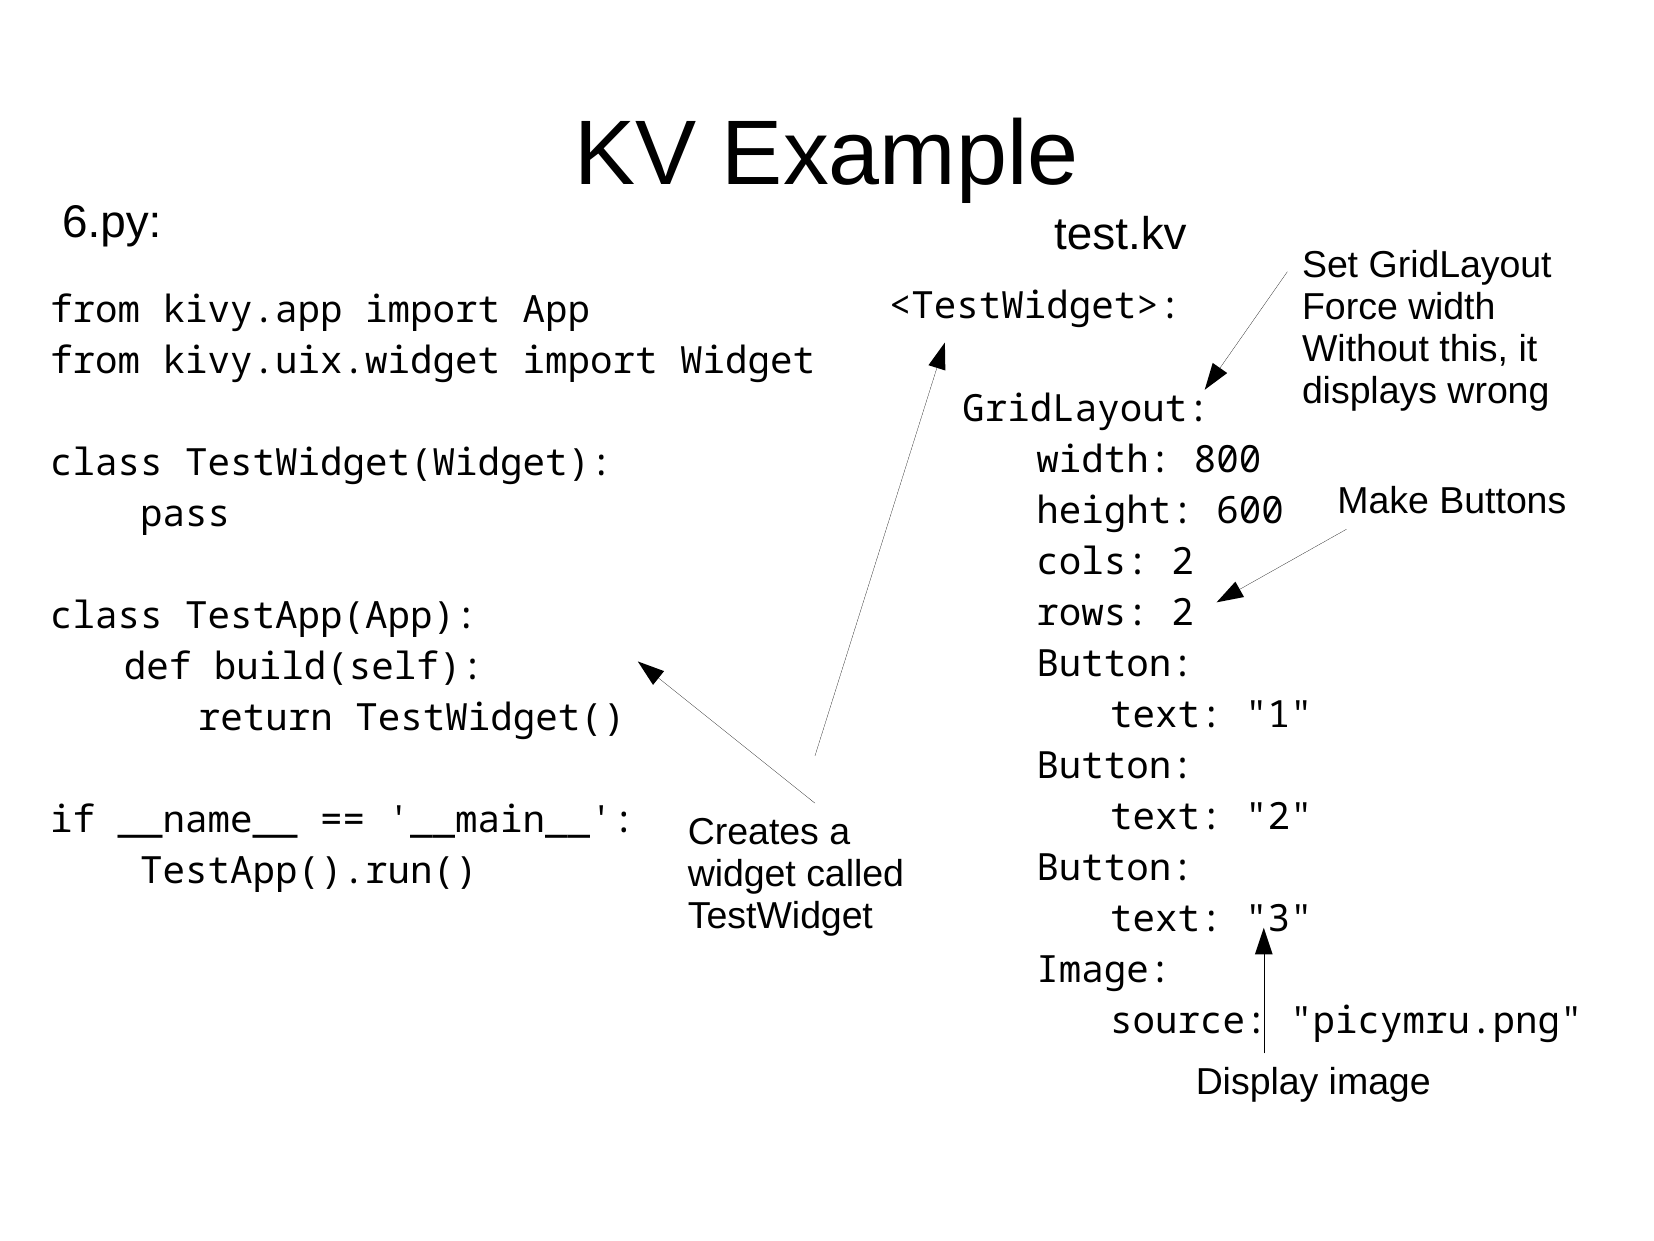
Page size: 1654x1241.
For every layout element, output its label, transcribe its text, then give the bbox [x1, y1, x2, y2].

text_box test.kv [1039, 200, 1264, 267]
text_box Display image [1181, 1053, 1619, 1111]
text_box from kivy.app import App from kivy.uix.widget import Widget class TestWidget(Widget): pass class TestApp(App): def build(self): return TestWidget() if __name__ == '__main__': TestApp().run() [35, 275, 843, 804]
text_box Make Buttons [1322, 472, 1654, 530]
text_box Set GridLayout Force width Without this, it displays wrong [1287, 236, 1654, 419]
text_box Creates a widget called TestWidget [673, 803, 969, 974]
text_box <TestWidget>: GridLayout: width: 800 height: 600 cols: 2 rows: 2 Button: text: "1" Button: text: "2" Button: text: "3" Image: source: "picymru.png" [874, 271, 1654, 928]
title KV Example [82, 49, 1571, 257]
text_box 6.py: [47, 188, 414, 256]
